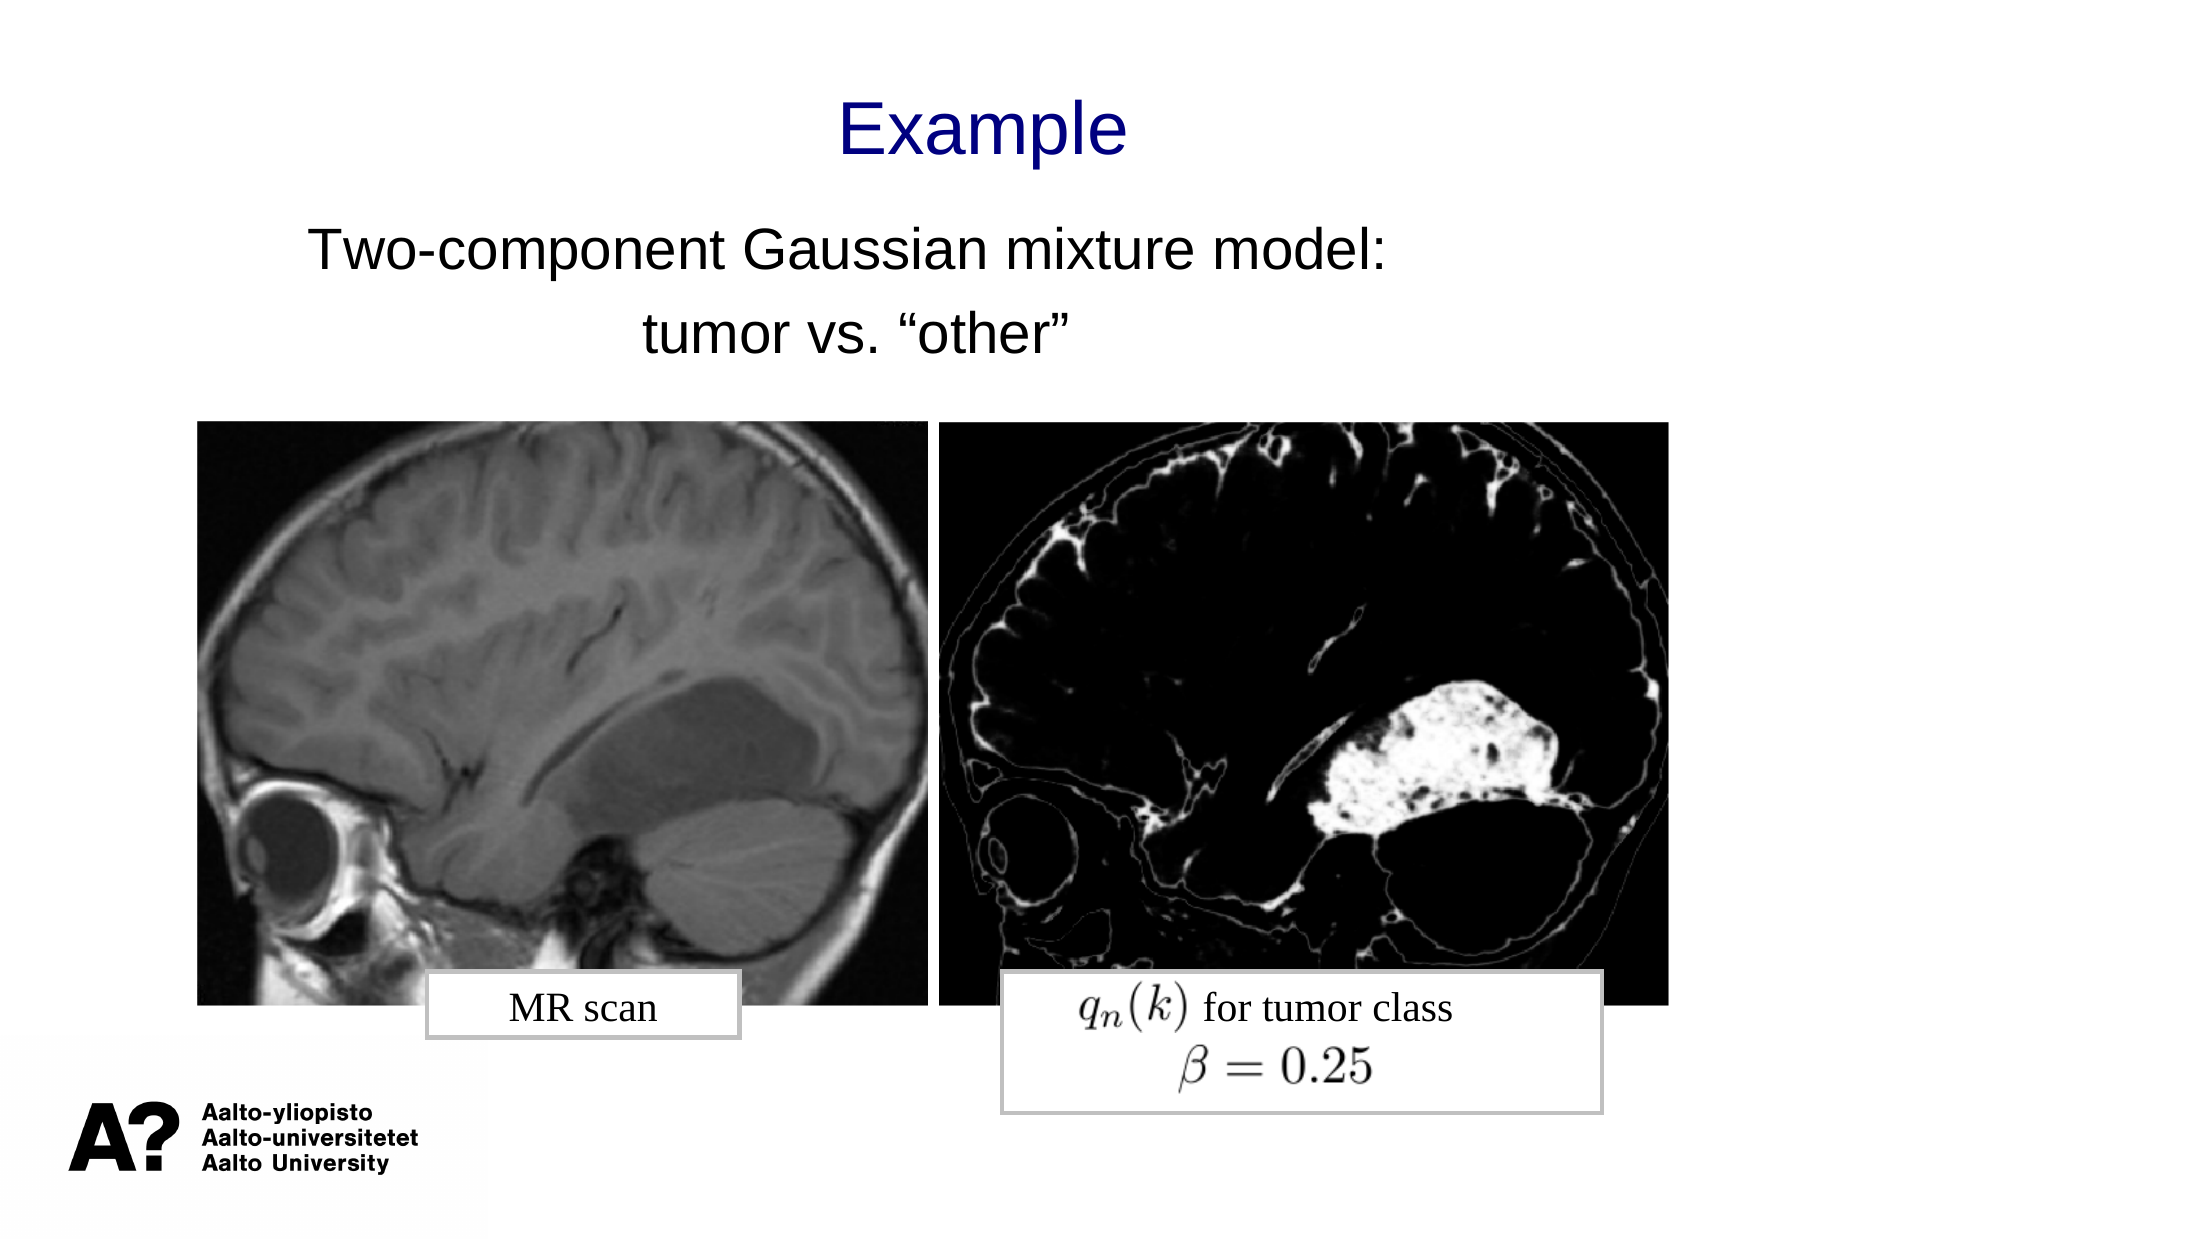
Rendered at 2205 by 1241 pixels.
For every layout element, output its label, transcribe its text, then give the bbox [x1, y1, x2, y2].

title Example [326, 65, 1640, 179]
text_box MR scan [426, 971, 740, 1038]
text_box Two-component Gaussian mixture model: tumor vs. “other” [293, 203, 1626, 523]
picture [196, 420, 928, 1007]
picture [0, 1035, 488, 1239]
picture [1168, 1034, 1379, 1100]
picture [1075, 978, 1191, 1033]
text_box for tumor class [1001, 971, 1603, 1113]
picture [939, 421, 1670, 1007]
